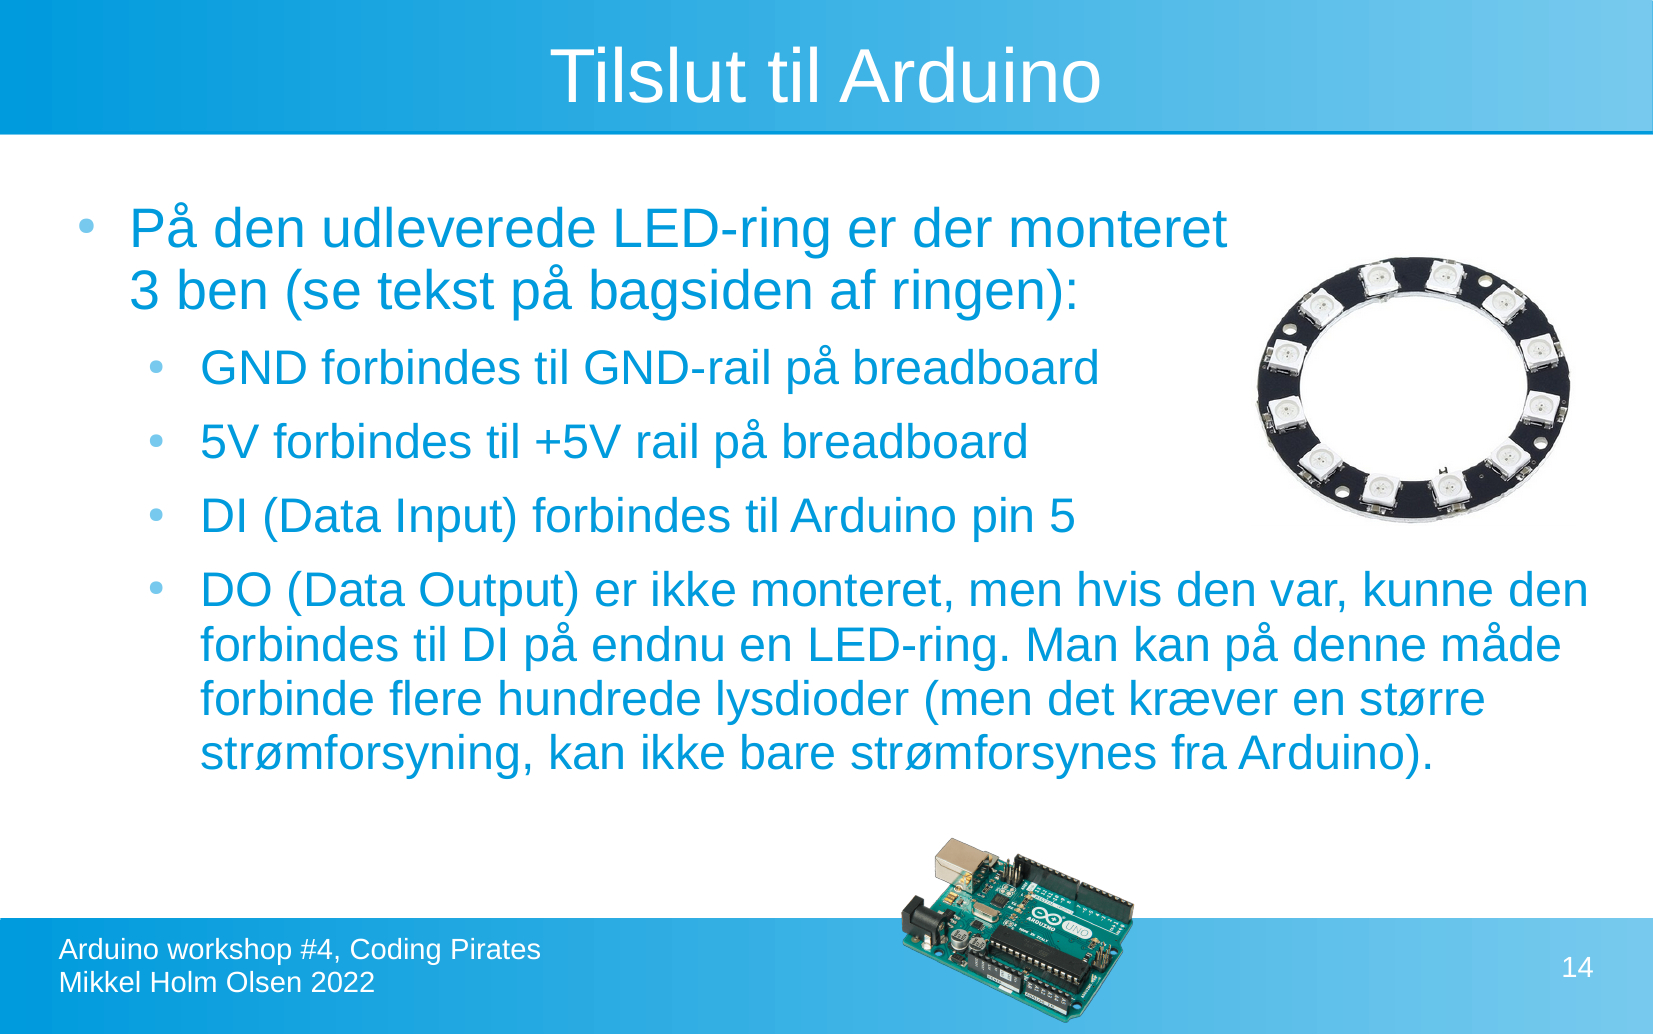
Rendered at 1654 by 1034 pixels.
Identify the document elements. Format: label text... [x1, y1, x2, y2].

title Tilslut til Arduino [58, 32, 1594, 120]
list På den udleverede LED-ring er der monteret 3 ben (se tekst på bagsiden af ringen): GND forbindes til GND-rail på breadboard 5V forbindes til +5V rail på breadboard DI (Data Input) forbindes til Arduino pin 5 DO (Data Output) er ikke monteret, men hvis den var, kunne den forbindes til DI på endnu en LED-ring. Man kan på denne måde forbinde flere hundrede lysdioder (men det kræver en større strømforsyning, kan ikke bare strømforsynes fra Arduino). [58, 196, 1594, 854]
picture [900, 854, 1138, 1024]
picture [1251, 250, 1576, 526]
